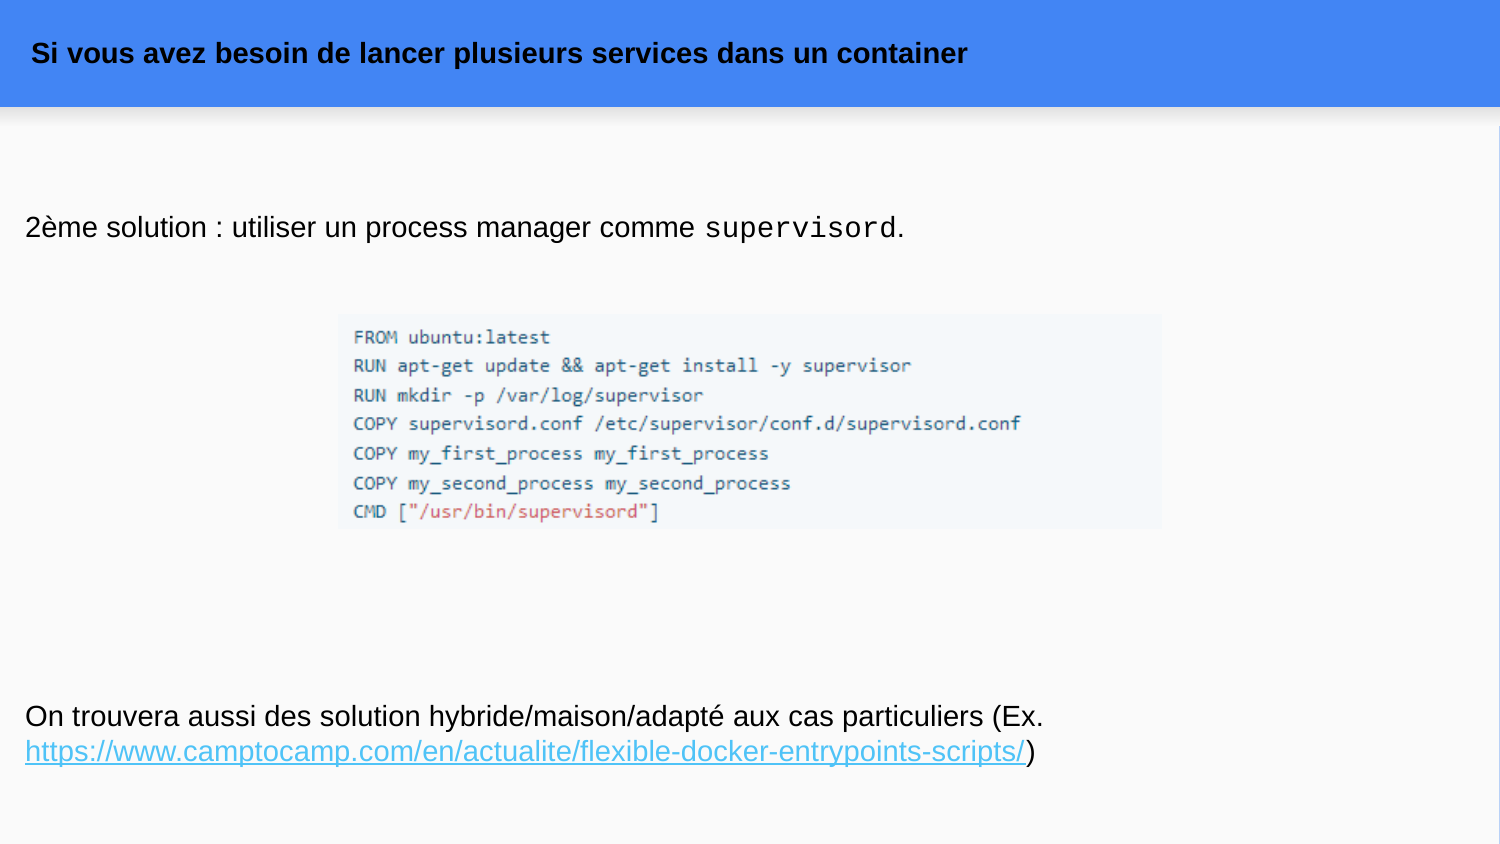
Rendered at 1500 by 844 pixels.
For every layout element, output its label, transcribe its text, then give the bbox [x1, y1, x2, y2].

title Si vous avez besoin de lancer plusieurs services dans un container [16, 2, 1464, 102]
picture [338, 314, 1162, 529]
text_box 2ème solution : utiliser un process manager comme supervisord. On trouvera aussi des solution hybride/maison/adapté aux cas particuliers (Ex. https://www.camptocamp.com/en/actualite/flexible-docker-entrypoints-scripts/) [10, 122, 1297, 768]
